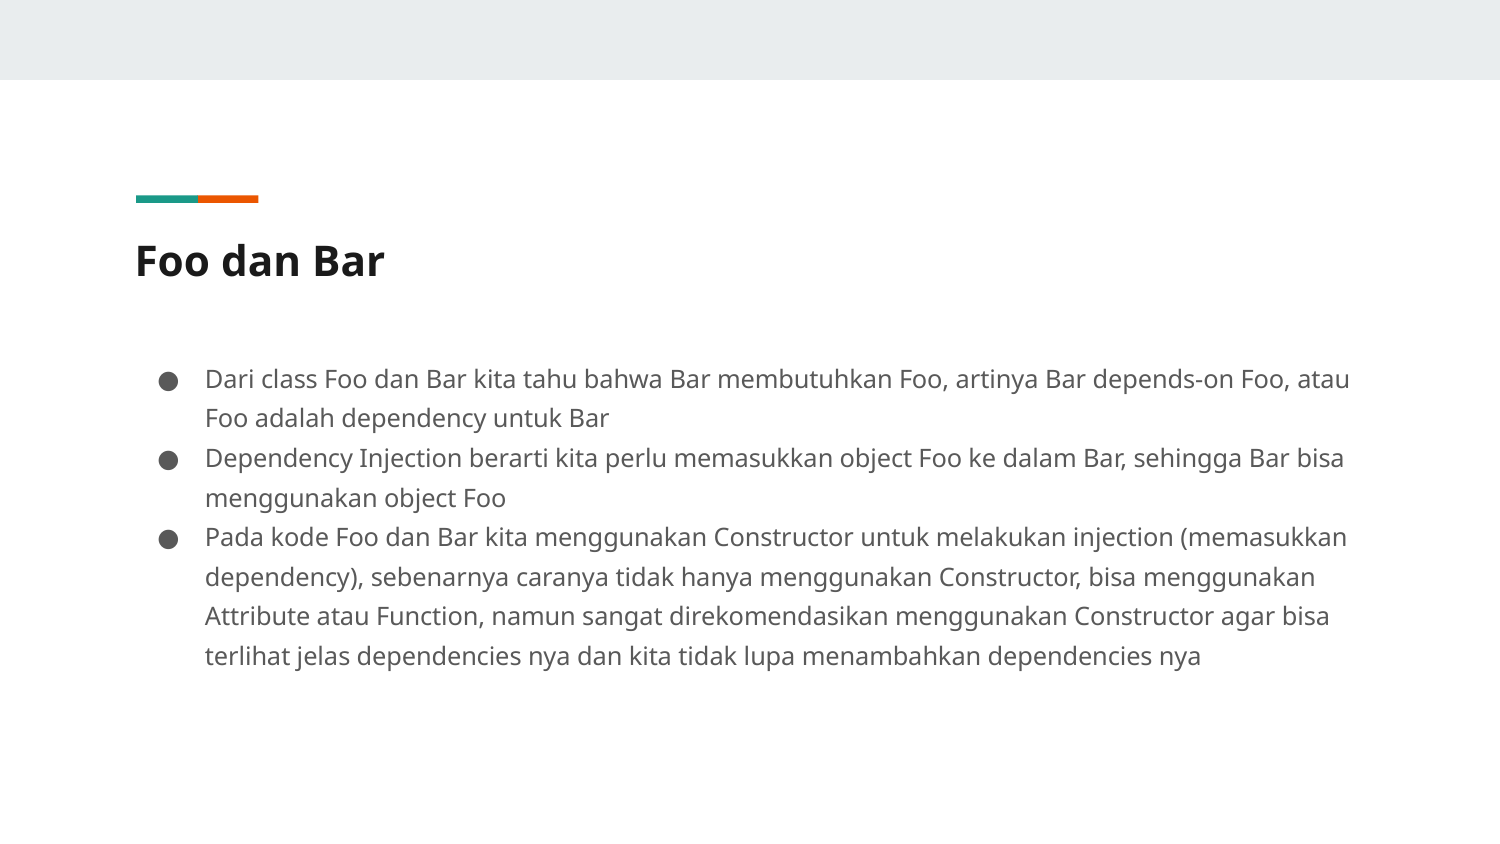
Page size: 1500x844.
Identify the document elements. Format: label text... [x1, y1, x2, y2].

list Dari class Foo dan Bar kita tahu bahwa Bar membutuhkan Foo, artinya Bar depends-on Foo, atau Foo adalah dependency untuk Bar Dependency Injection berarti kita perlu memasukkan object Foo ke dalam Bar, sehingga Bar bisa menggunakan object Foo Pada kode Foo dan Bar kita menggunakan Constructor untuk melakukan injection (memasukkan dependency), sebenarnya caranya tidak hanya menggunakan Constructor, bisa menggunakan Attribute atau Function, namun sangat direkomendasikan menggunakan Constructor agar bisa terlihat jelas dependencies nya dan kita tidak lupa menambahkan dependencies nya [119, 341, 1381, 712]
title Foo dan Bar [119, 216, 1381, 305]
